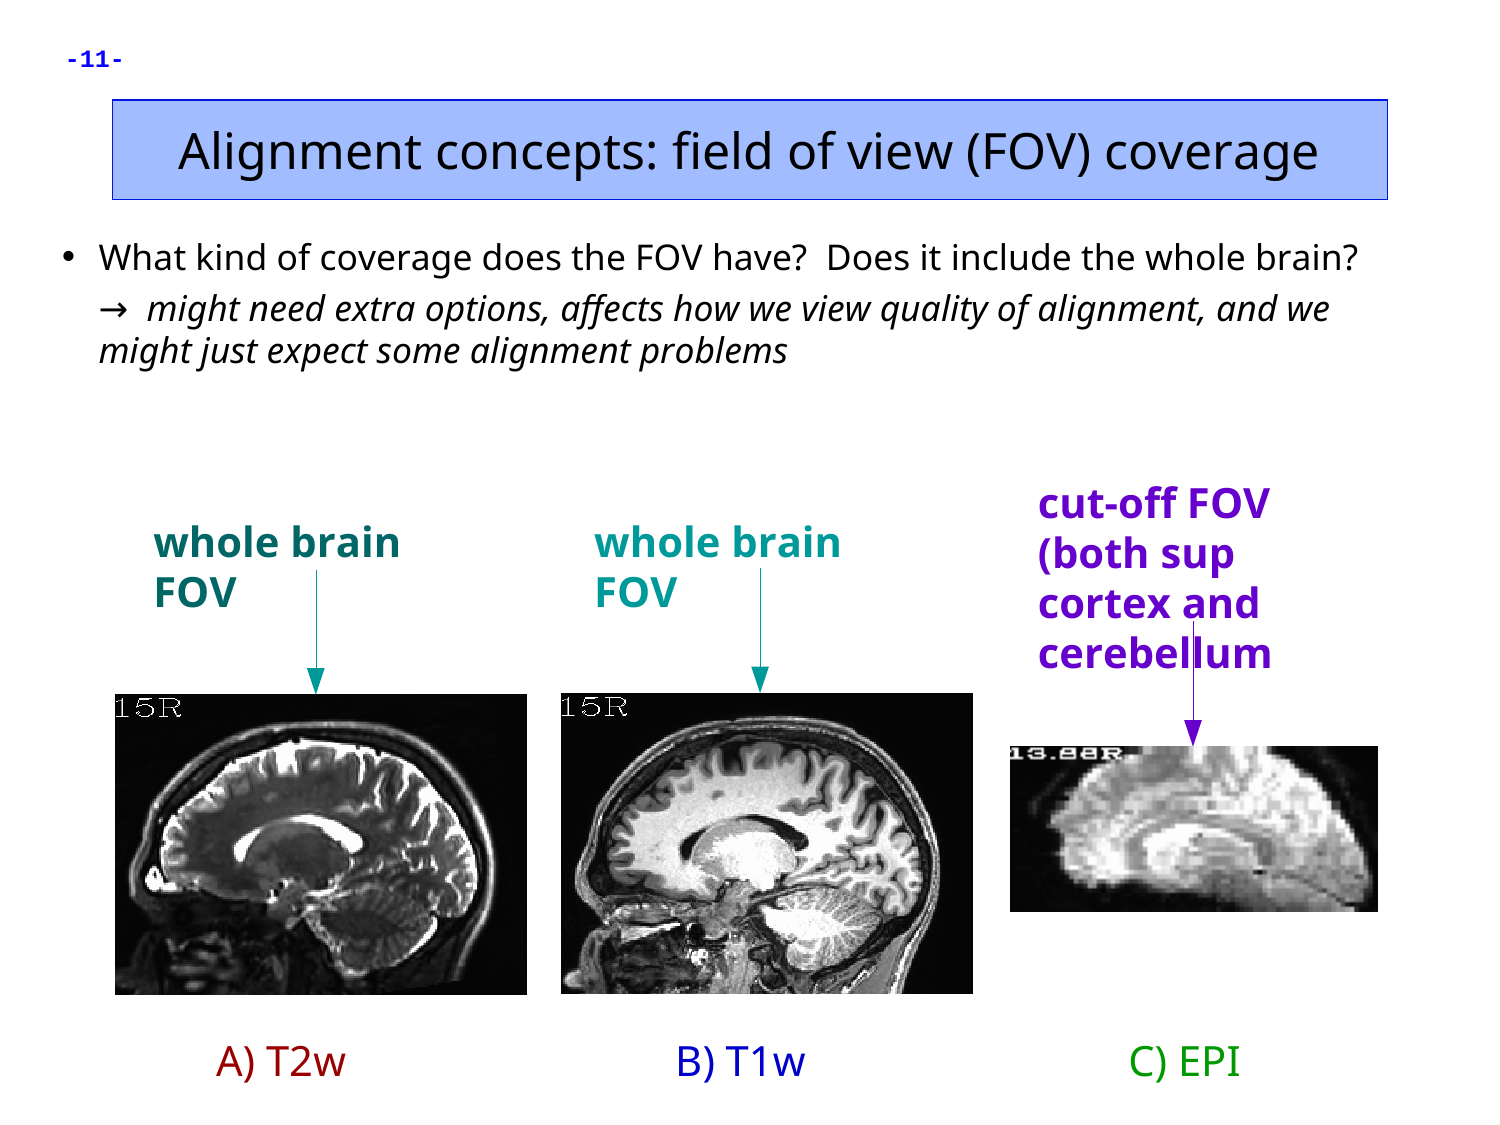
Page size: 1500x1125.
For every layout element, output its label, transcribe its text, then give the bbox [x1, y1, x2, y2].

picture [1010, 746, 1378, 912]
text_box B) T1w [657, 1024, 831, 1096]
text_box cut-off FOV (both sup cortex and cerebellum [1020, 466, 1384, 637]
picture [561, 693, 973, 994]
picture [115, 694, 527, 995]
text_box whole brain FOV [135, 505, 496, 577]
text_box Alignment concepts: field of view (FOV) coverage [112, 99, 1388, 200]
text_box What kind of coverage does the FOV have? Does it include the whole brain? → might need extra options, affects how we view quality of alignment, and we might just expect some alignment problems [46, 226, 1441, 376]
text_box A) T2w [198, 1024, 372, 1096]
text_box C) EPI [1110, 1024, 1261, 1096]
text_box whole brain FOV [576, 505, 938, 577]
